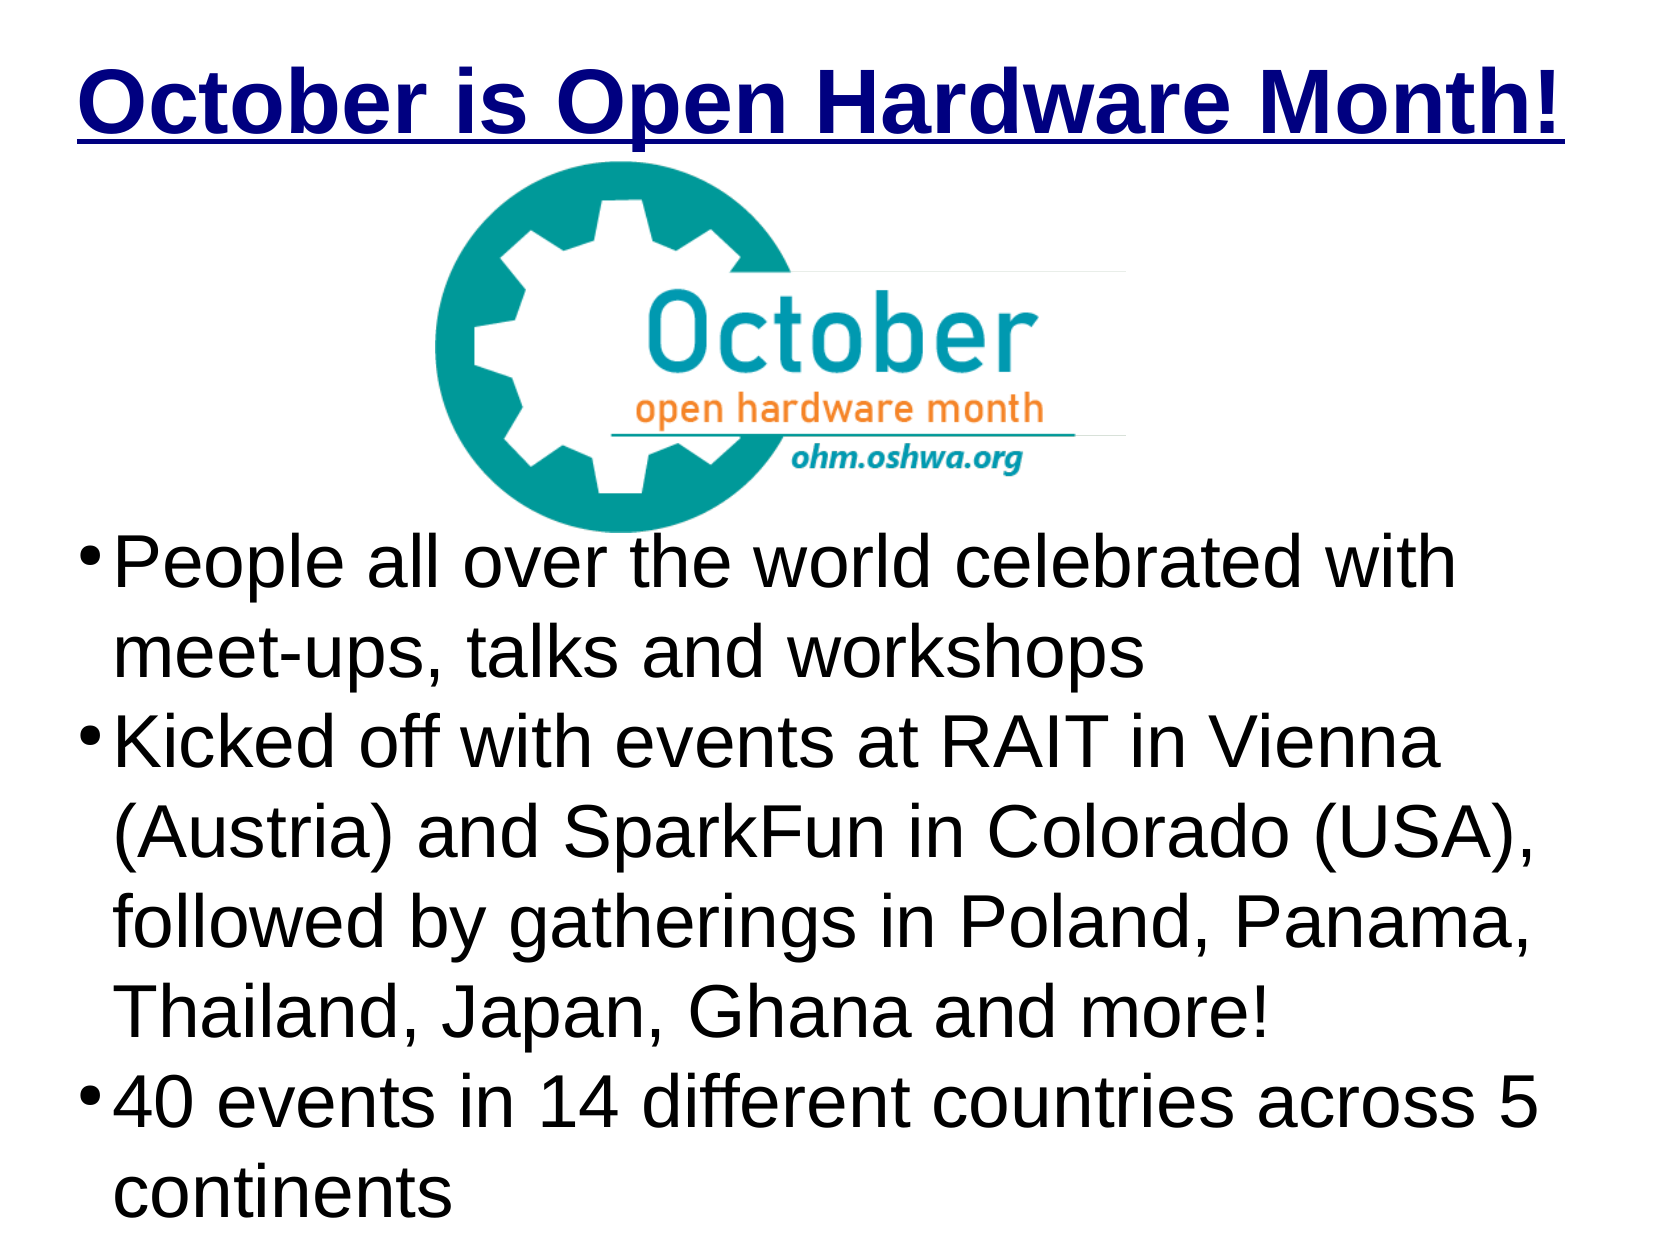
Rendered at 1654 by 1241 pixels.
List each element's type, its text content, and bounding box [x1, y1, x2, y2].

text_box October is Open Hardware Month! People all over the world celebrated with meet-ups, talks and workshops Kicked off with events at RAIT in Vienna (Austria) and SparkFun in Colorado (USA), followed by gatherings in Poland, Panama, Thailand, Japan, Ghana and more! 40 events in 14 different countries across 5 continents [76, 329, 1565, 945]
picture [435, 161, 1126, 533]
